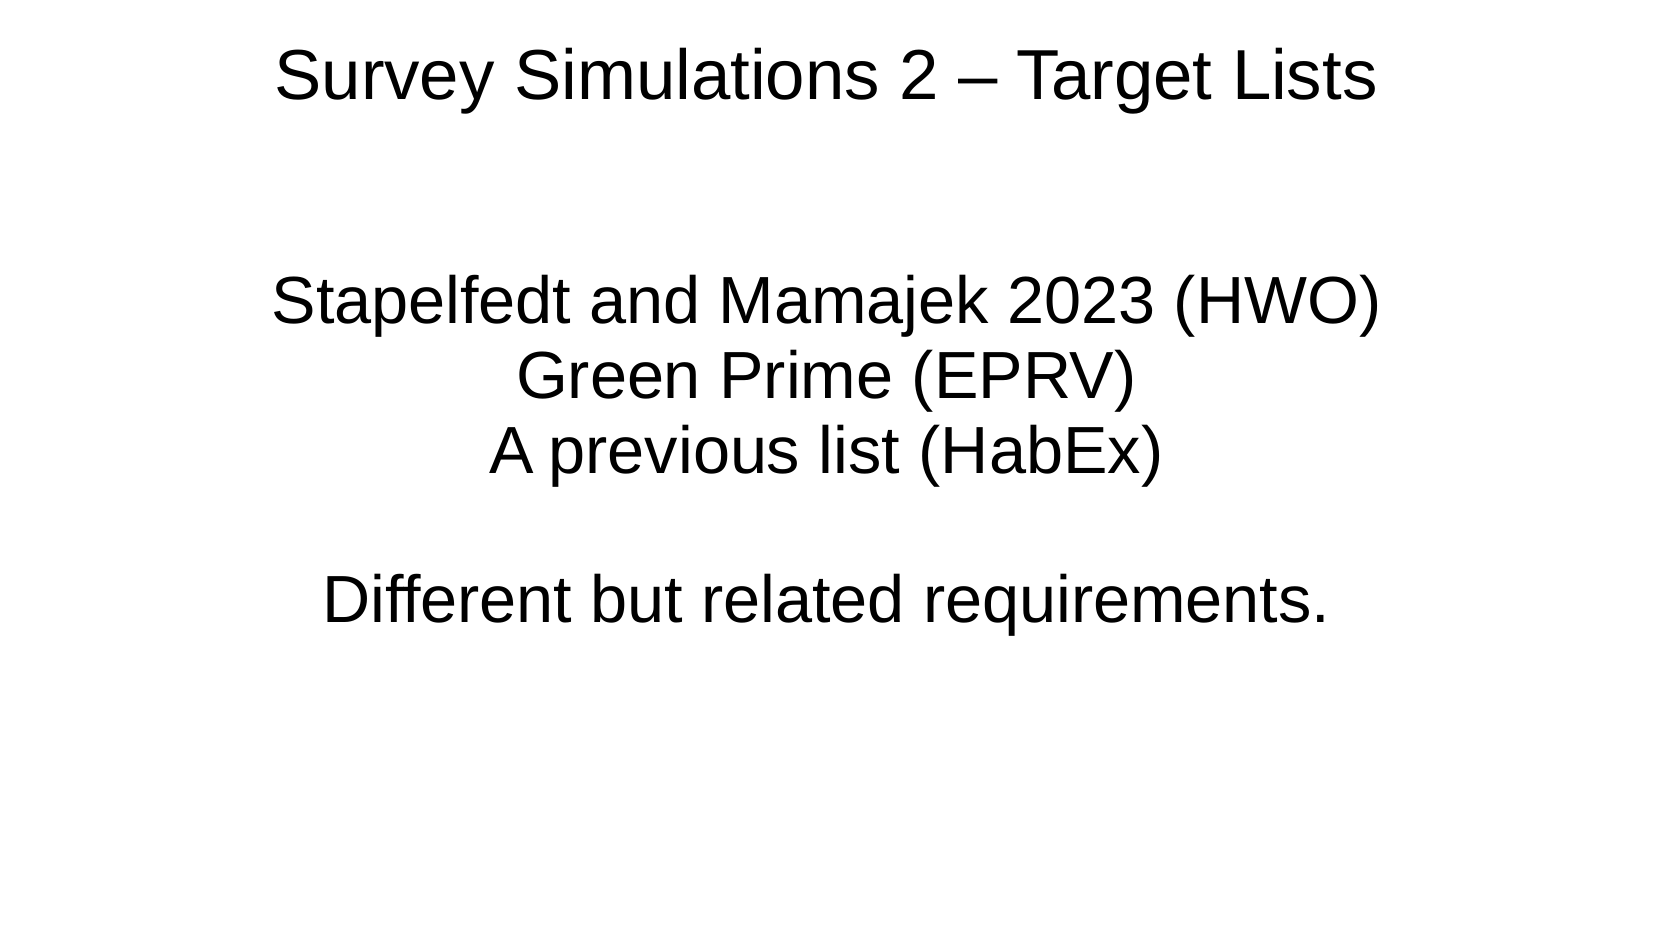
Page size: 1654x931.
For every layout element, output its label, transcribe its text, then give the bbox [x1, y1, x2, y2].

subtitle Stapelfedt and Mamajek 2023 (HWO) Green Prime (EPRV) A previous list (HabEx) Different but related requirements. [82, 217, 1571, 758]
title Survey Simulations 2 – Target Lists [0, 0, 1654, 151]
